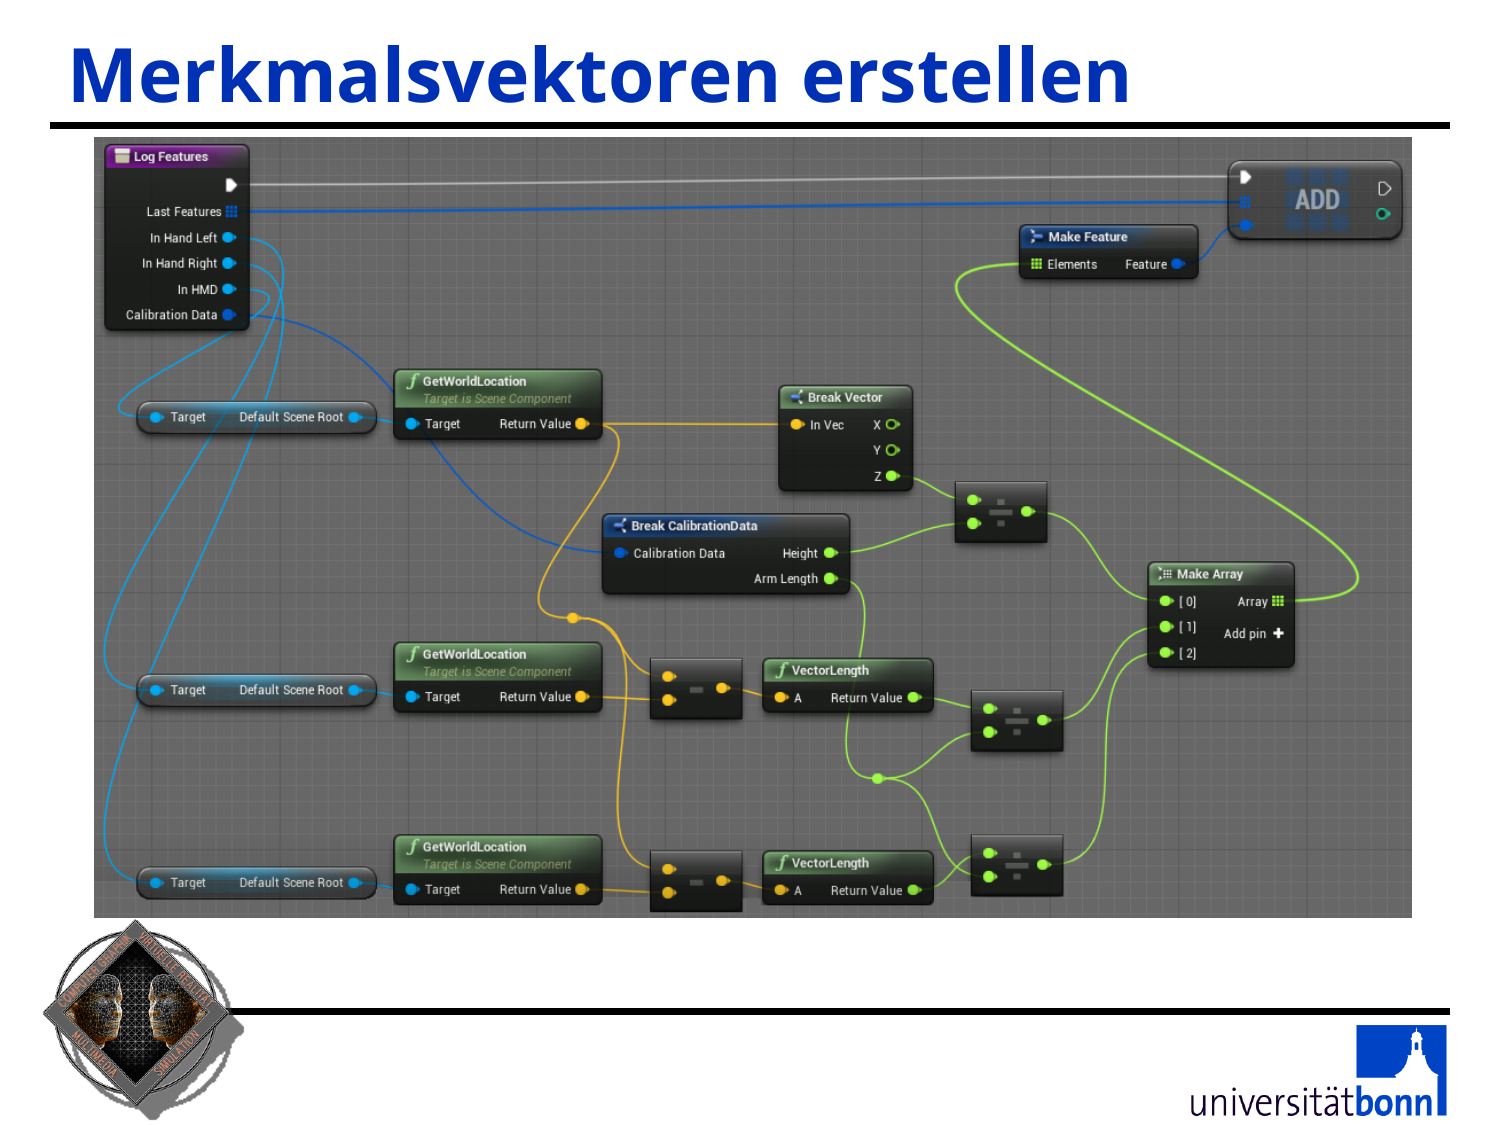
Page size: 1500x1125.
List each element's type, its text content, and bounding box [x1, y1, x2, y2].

picture [1189, 1023, 1448, 1117]
title Merkmalsvektoren erstellen [53, 18, 1447, 126]
picture [41, 137, 1412, 1106]
